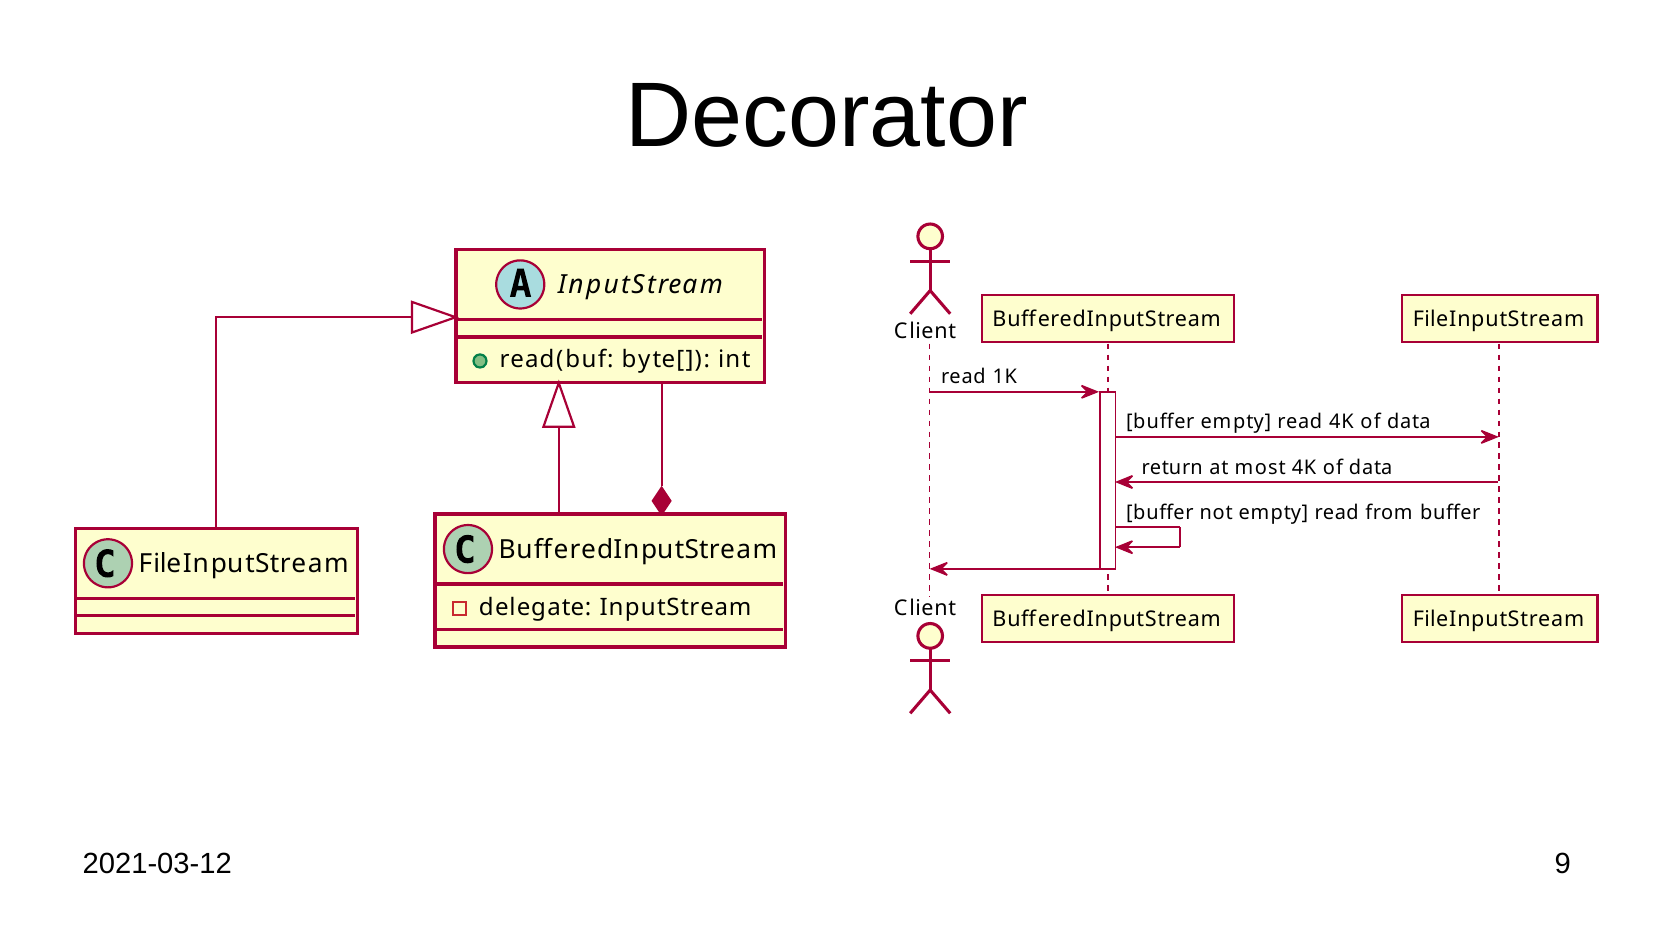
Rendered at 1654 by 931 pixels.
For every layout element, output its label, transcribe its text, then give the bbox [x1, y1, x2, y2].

picture [59, 233, 800, 662]
picture [885, 212, 1607, 724]
title Decorator [82, 37, 1571, 193]
